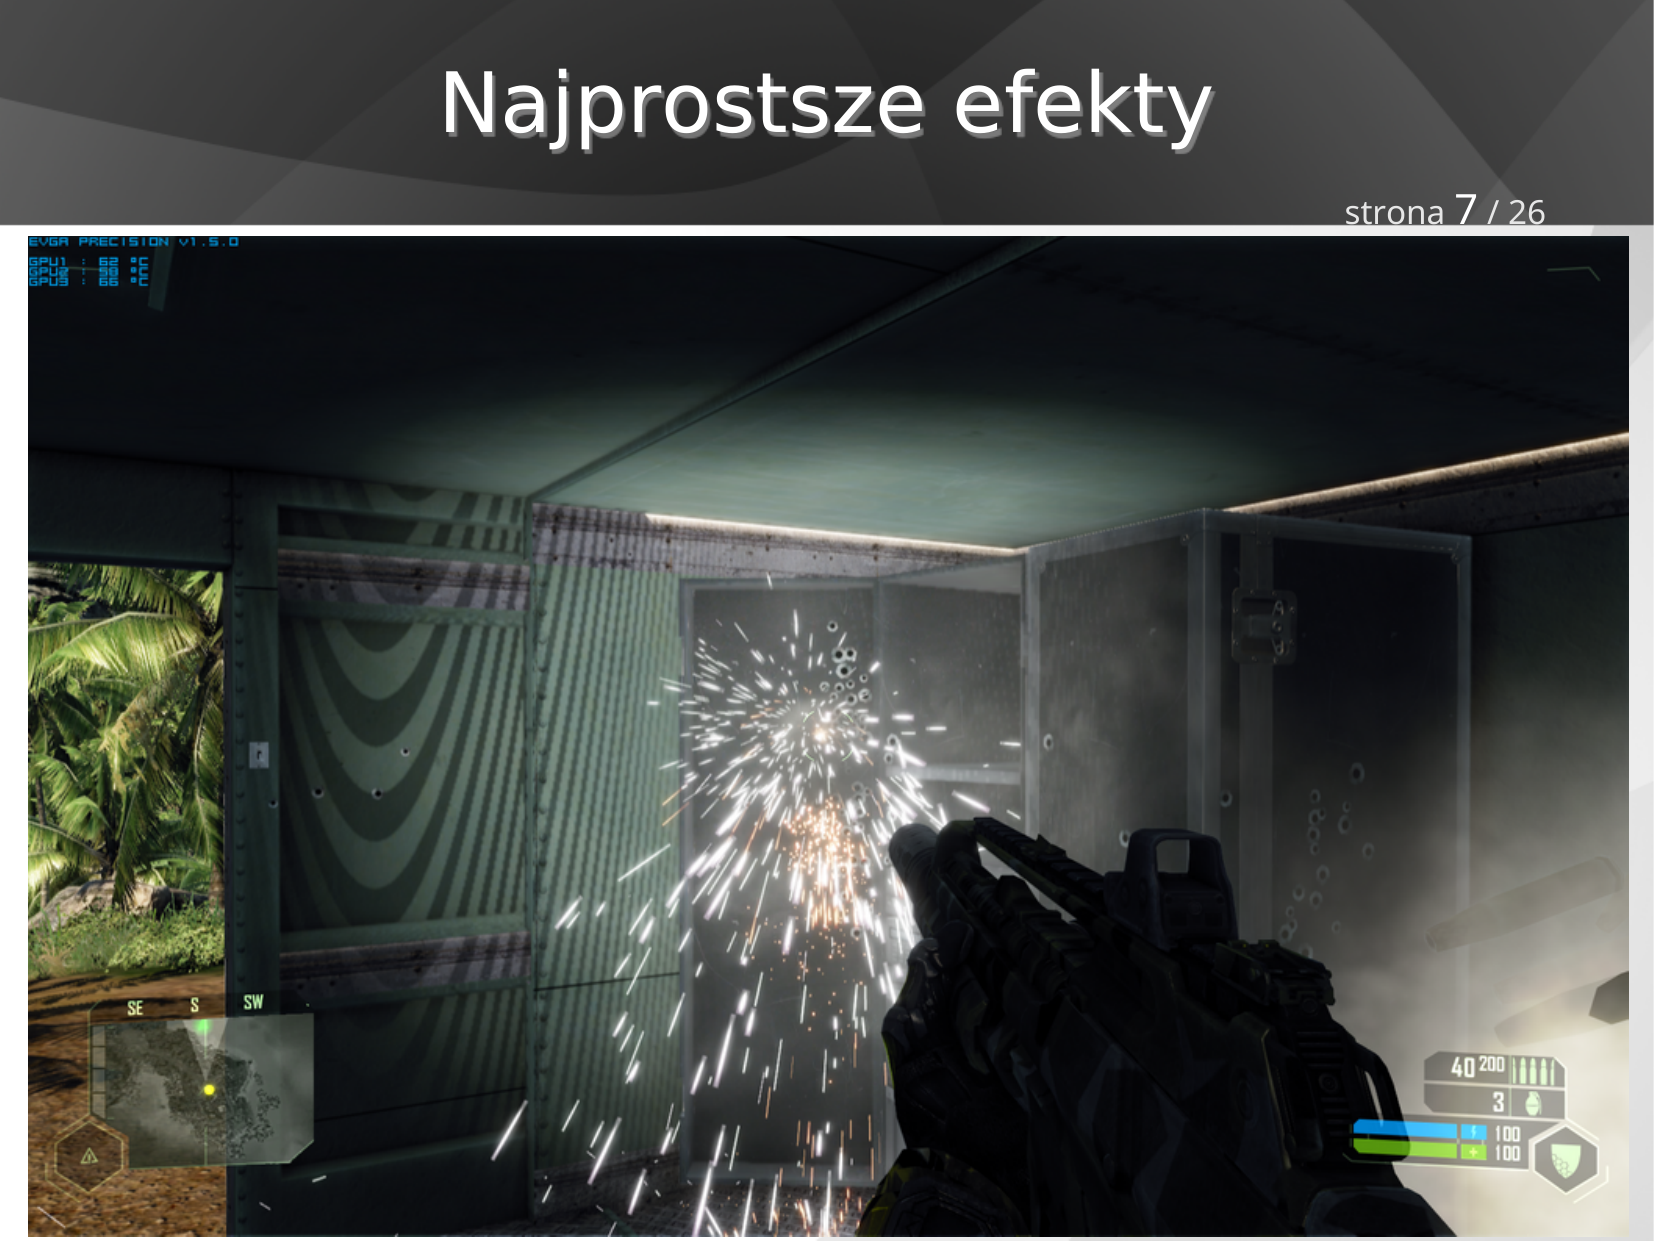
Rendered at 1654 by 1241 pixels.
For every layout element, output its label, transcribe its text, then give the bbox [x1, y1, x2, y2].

title Najprostsze efekty [0, 0, 1654, 208]
picture [0, 208, 1654, 1241]
text_box strona <numer> / 26 [1381, 172, 1654, 247]
